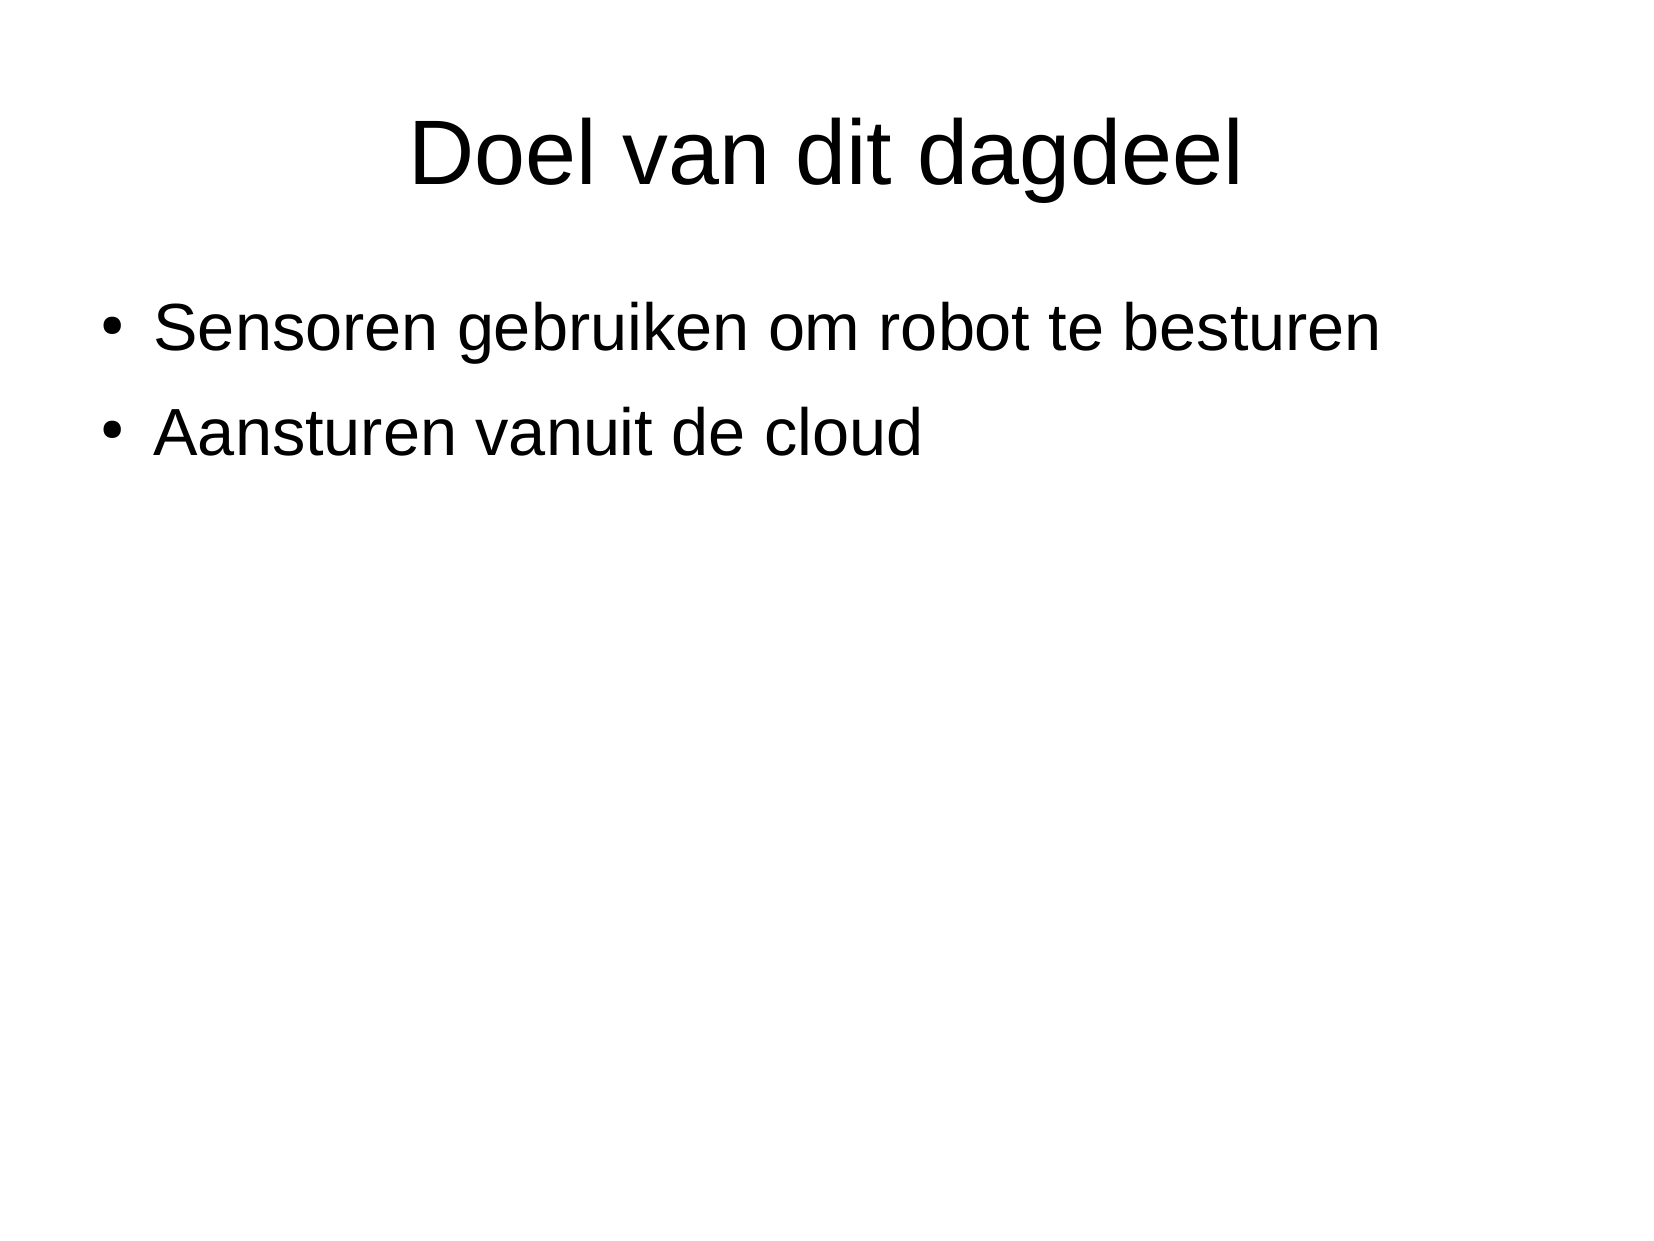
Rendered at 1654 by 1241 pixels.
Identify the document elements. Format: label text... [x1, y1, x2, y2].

title Doel van dit dagdeel [82, 49, 1571, 257]
list Sensoren gebruiken om robot te besturen Aansturen vanuit de cloud [82, 290, 1571, 1010]
